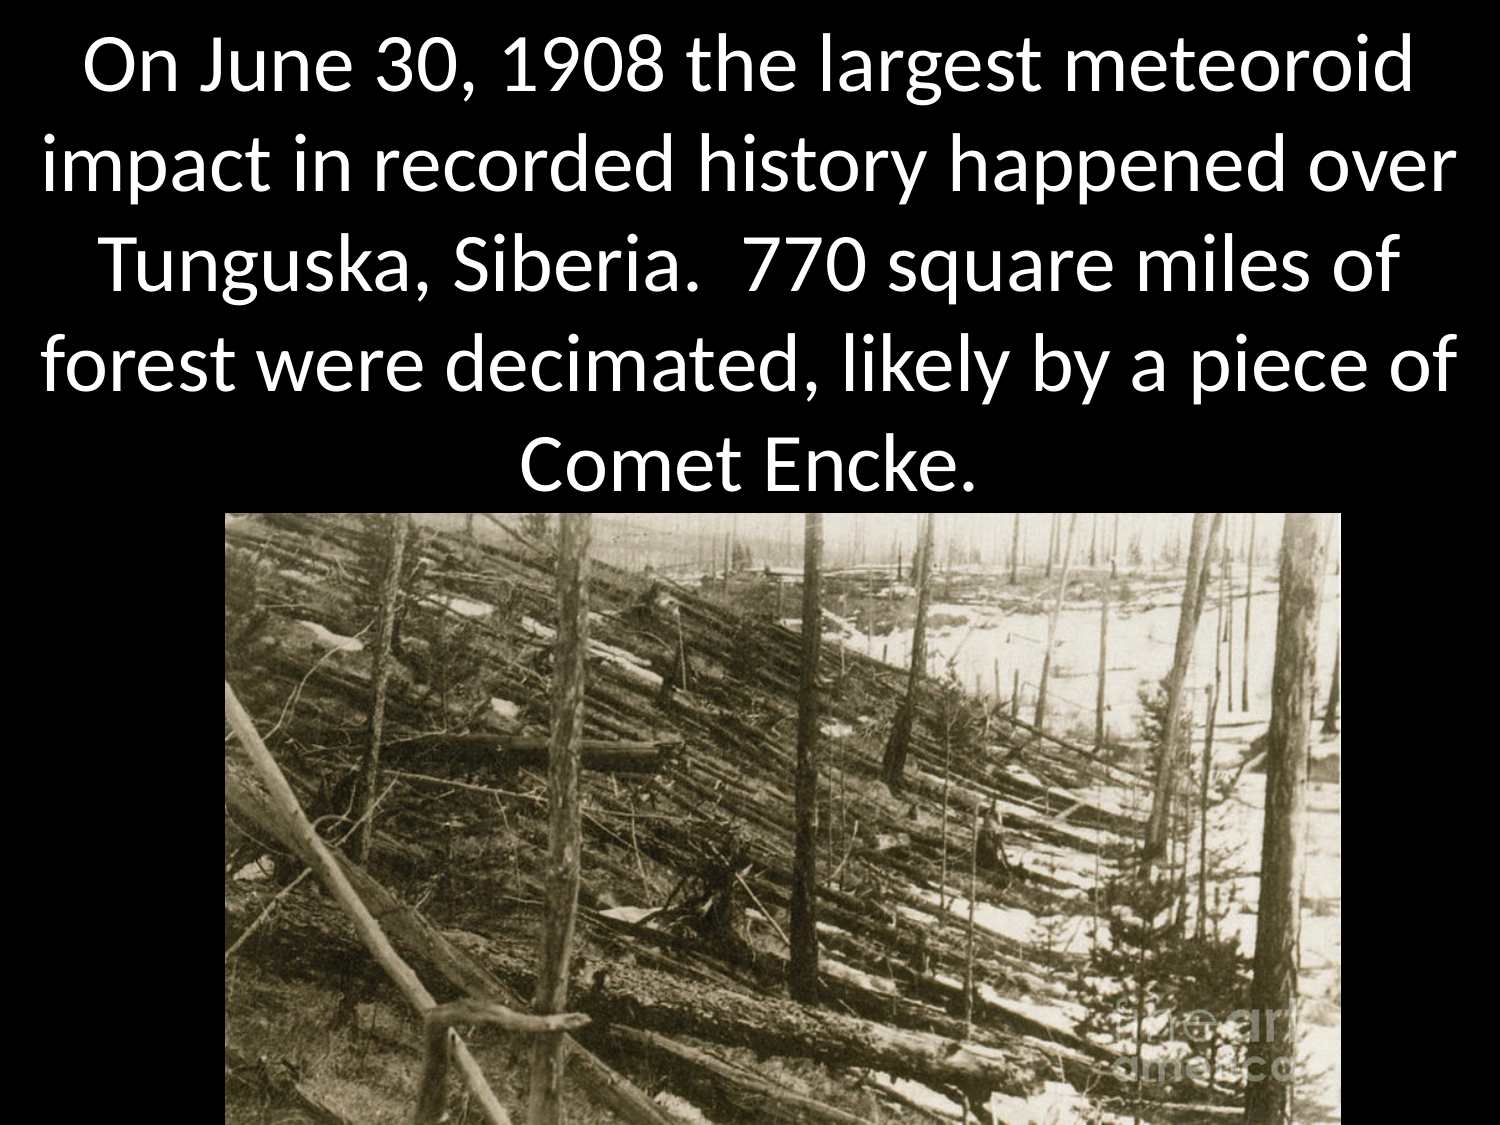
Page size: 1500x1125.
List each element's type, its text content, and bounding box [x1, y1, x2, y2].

text_box On June 30, 1908 the largest meteoroid impact in recorded history happened over Tunguska, Siberia. 770 square miles of forest were decimated, likely by a piece of Comet Encke. [0, 0, 1500, 521]
picture [225, 513, 1341, 1125]
